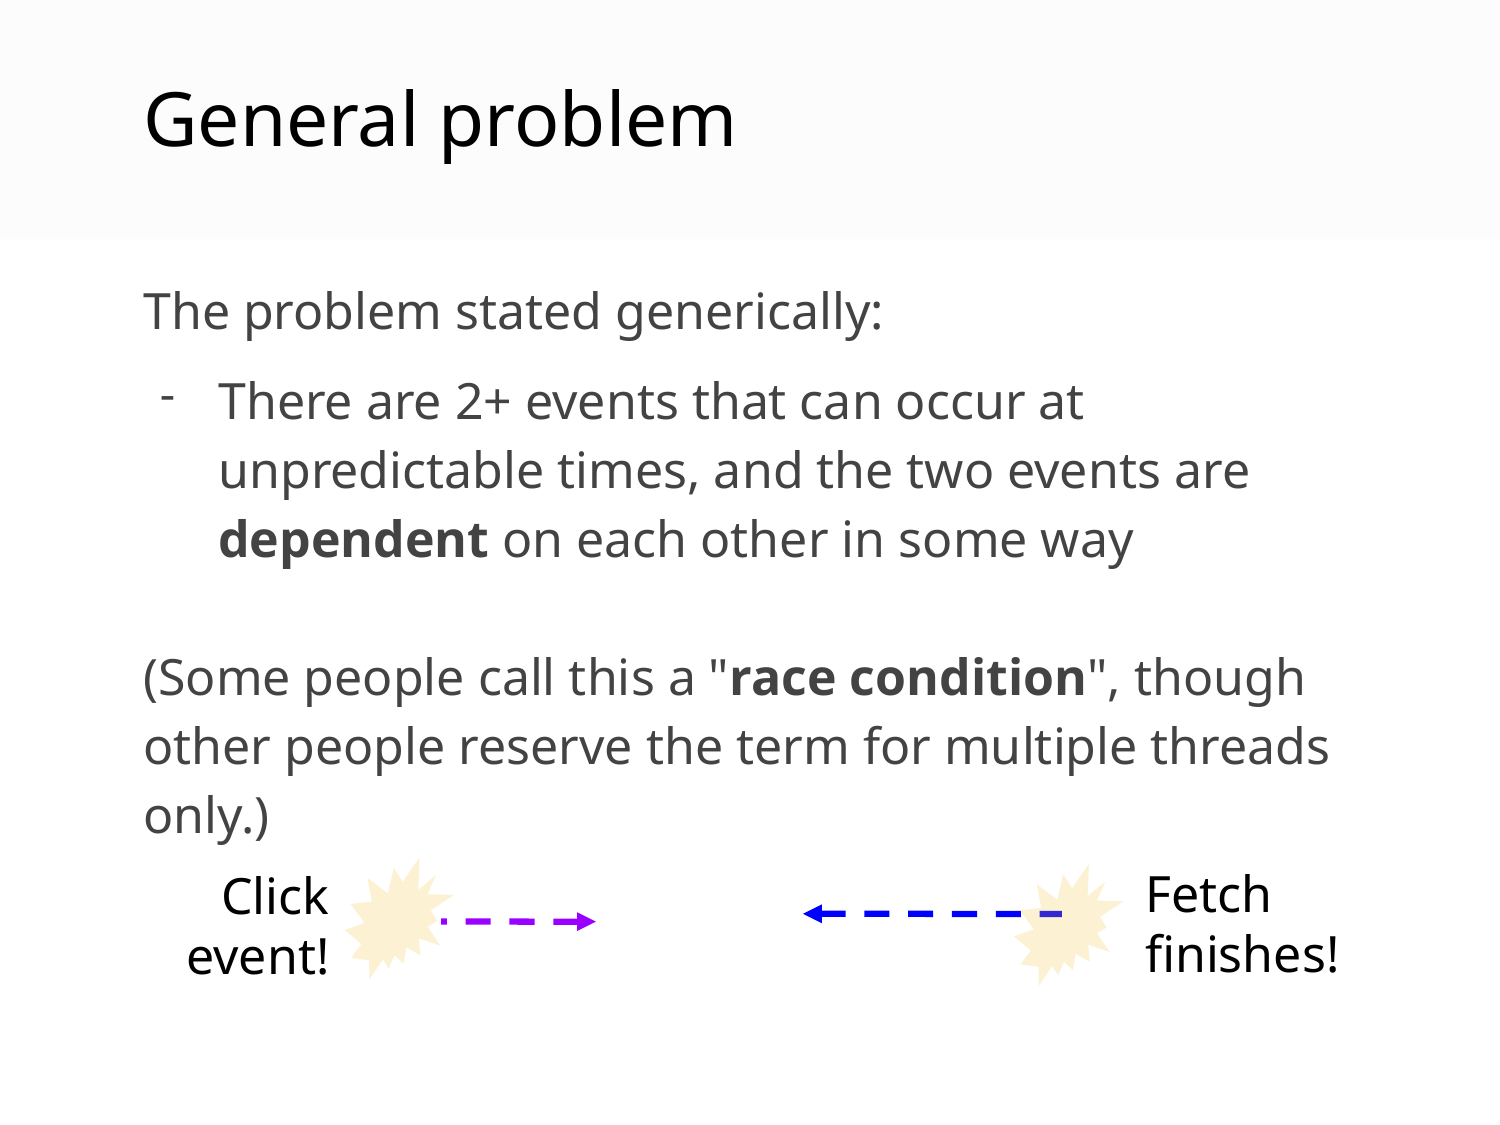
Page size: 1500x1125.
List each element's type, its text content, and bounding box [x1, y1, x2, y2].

text_box Fetch finishes! [1129, 847, 1372, 989]
text_box [1014, 863, 1124, 986]
list The problem stated generically: There are 2+ events that can occur at unpredictable times, and the two events are dependent on each other in some way (Some people call this a "race condition", though other people reserve the term for multiple threads only.) [128, 255, 1372, 833]
text_box [345, 857, 455, 980]
title General problem [128, 56, 1372, 183]
text_box Click event! [102, 854, 345, 995]
